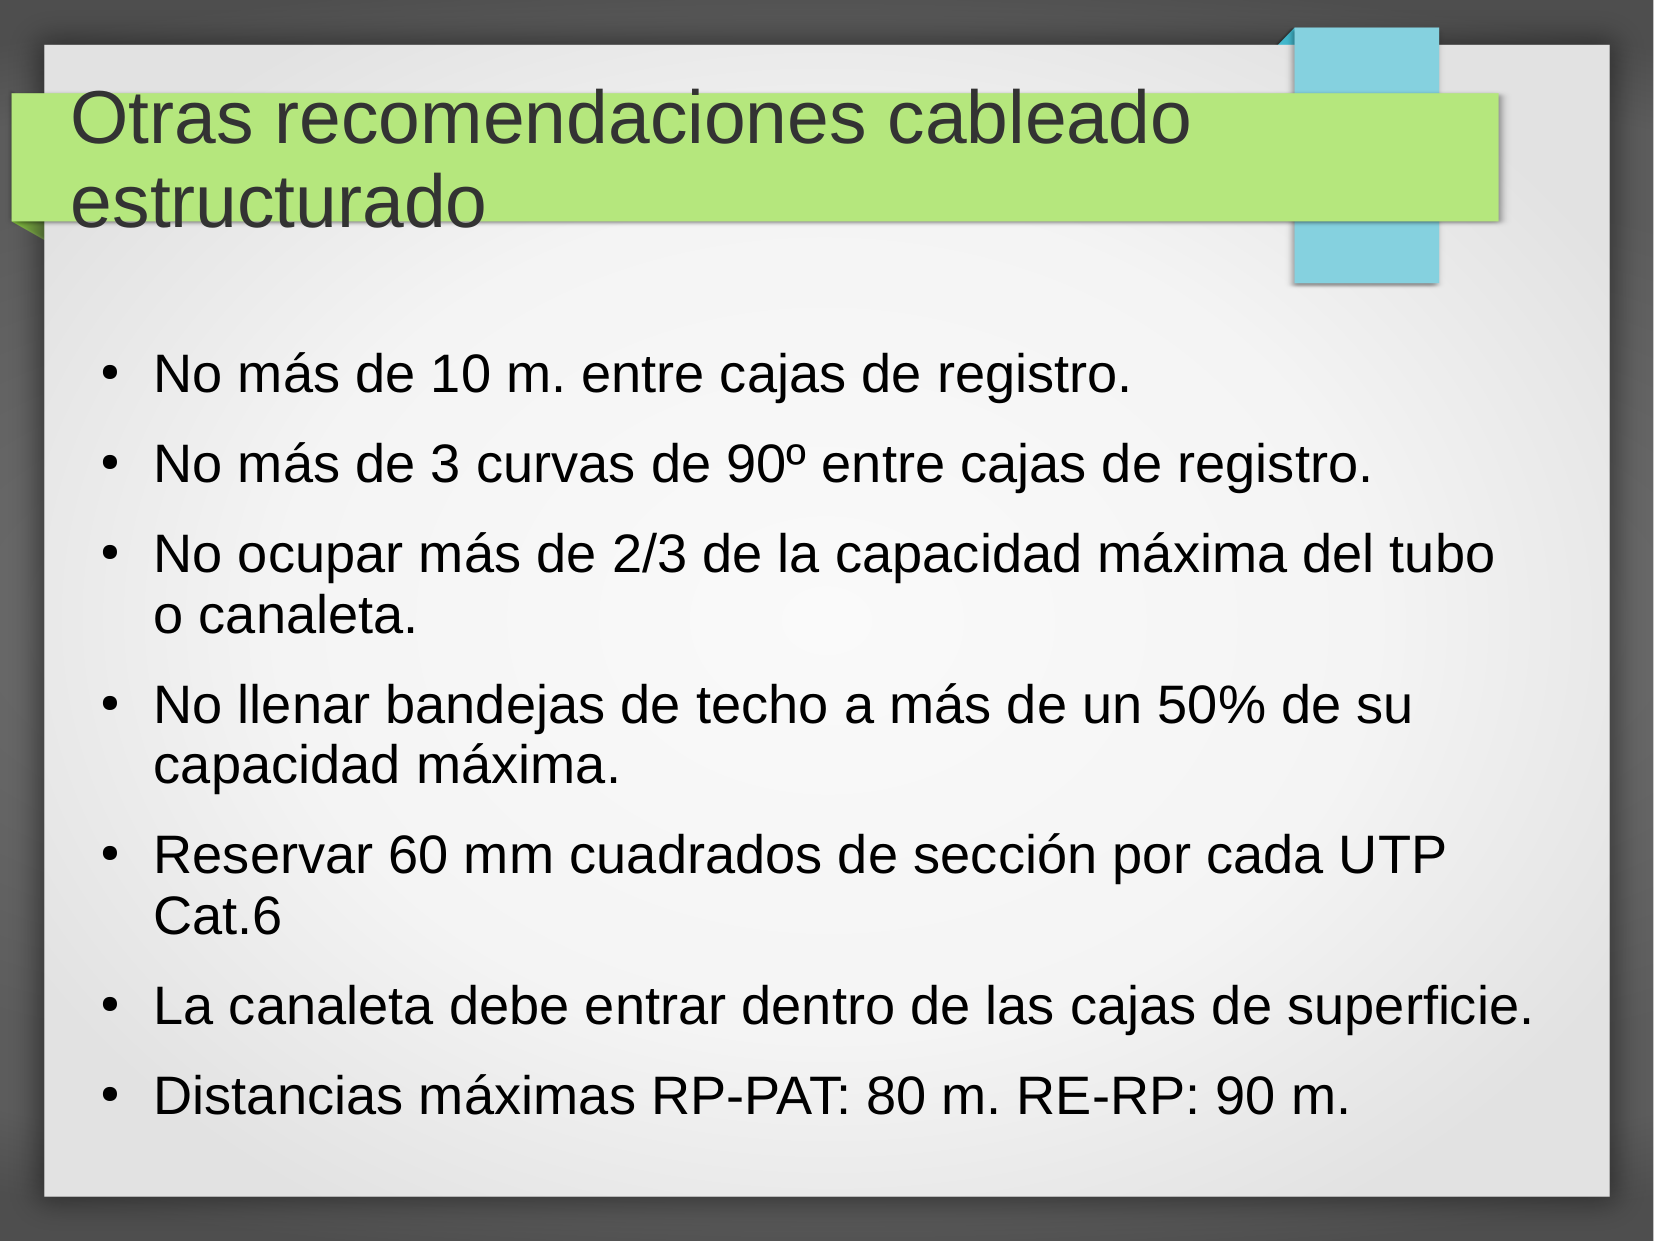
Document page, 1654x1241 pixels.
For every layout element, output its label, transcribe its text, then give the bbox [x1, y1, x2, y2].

title Otras recomendaciones cableado estructurado [70, 75, 1229, 244]
list No más de 10 m. entre cajas de registro. No más de 3 curvas de 90º entre cajas de registro. No ocupar más de 2/3 de la capacidad máxima del tubo o canaleta. No llenar bandejas de techo a más de un 50% de su capacidad máxima. Reservar 60 mm cuadrados de sección por cada UTP Cat.6 La canaleta debe entrar dentro de las cajas de superficie. Distancias máximas RP-PAT: 80 m. RE-RP: 90 m. [82, 343, 1538, 1126]
picture [0, 0, 1654, 1241]
